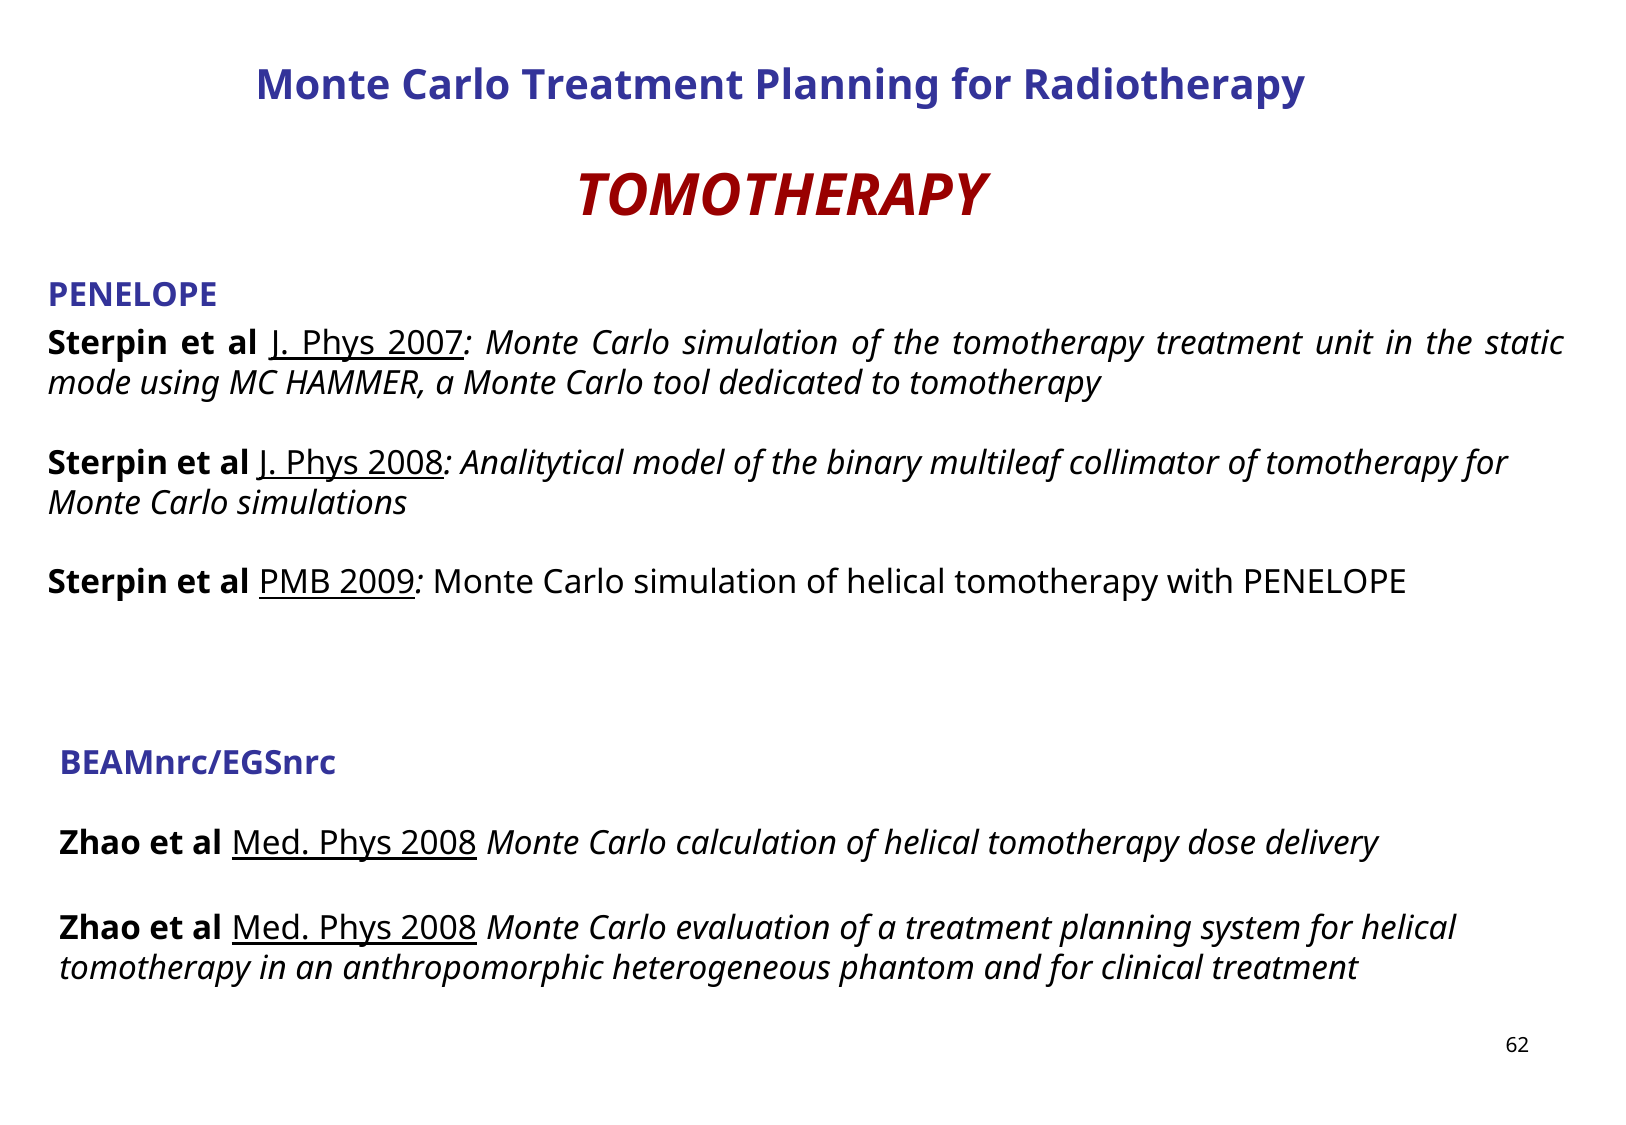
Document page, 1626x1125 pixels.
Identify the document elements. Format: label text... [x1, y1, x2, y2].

text_box Monte Carlo Treatment Planning for Radiotherapy TOMOTHERAPY [240, 49, 1321, 236]
text_box PENELOPE Sterpin et al J. Phys 2007: Monte Carlo simulation of the tomotherapy treatment unit in the static mode using MC HAMMER, a Monte Carlo tool dedicated to tomotherapy Sterpin et al J. Phys 2008: Analitytical model of the binary multileaf collimator of tomotherapy for Monte Carlo simulations Sterpin et al PMB 2009: Monte Carlo simulation of helical tomotherapy with PENELOPE [33, 265, 1581, 609]
text_box BEAMnrc/EGSnrc Zhao et al Med. Phys 2008 Monte Carlo calculation of helical tomotherapy dose delivery Zhao et al Med. Phys 2008 Monte Carlo evaluation of a treatment planning system for helical tomotherapy in an anthropomorphic heterogeneous phantom and for clinical treatment [44, 734, 1593, 995]
